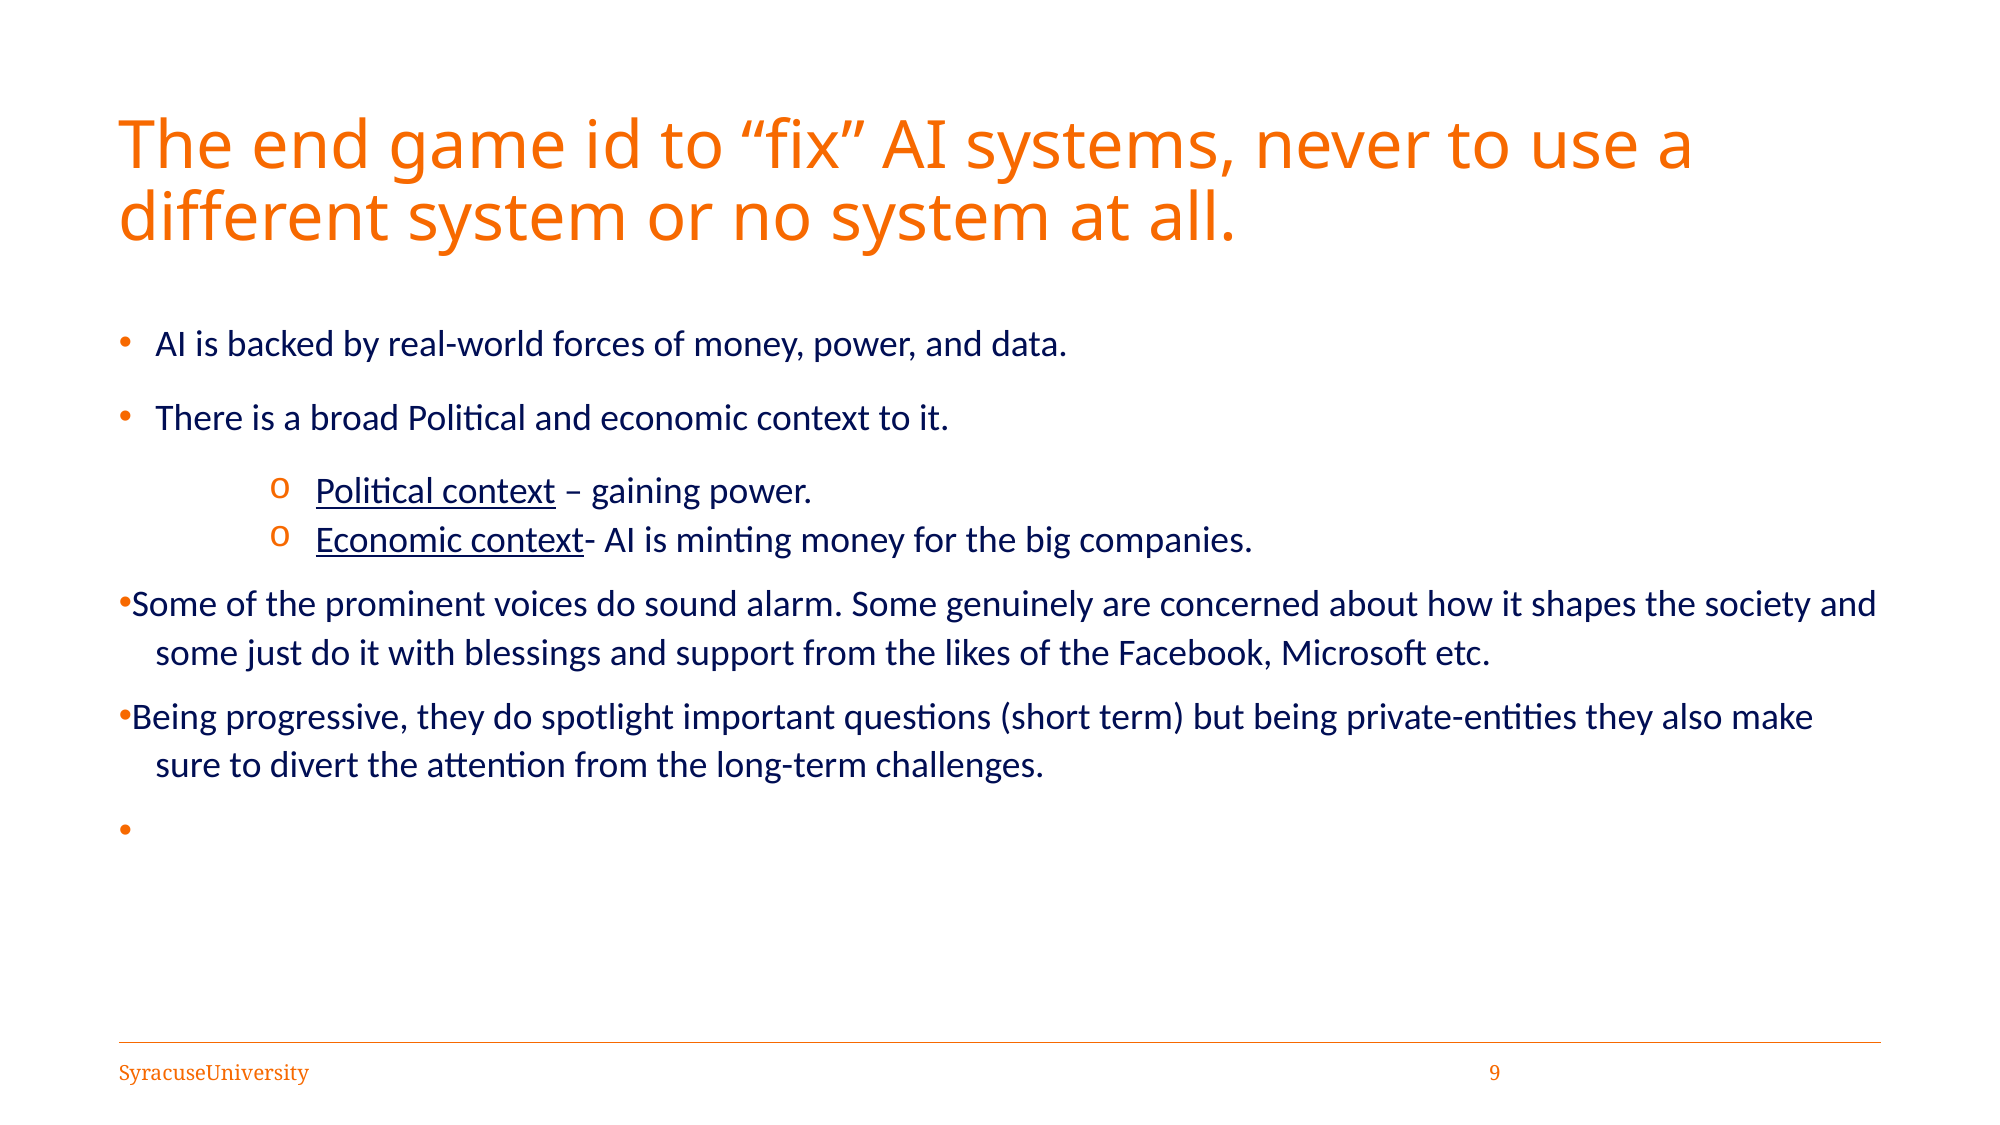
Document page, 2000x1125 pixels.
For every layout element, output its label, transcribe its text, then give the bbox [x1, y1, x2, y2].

list AI is backed by real-world forces of money, power, and data. There is a broad Political and economic context to it. Political context – gaining power. Economic context- AI is minting money for the big companies. Some of the prominent voices do sound alarm. Some genuinely are concerned about how it shapes the society and some just do it with blessings and support from the likes of the Facebook, Microsoft etc. Being progressive, they do spotlight important questions (short term) but being private-entities they also make sure to divert the attention from the long-term challenges. [118, 314, 1882, 982]
title The end game id to “fix” AI systems, never to use a different system or no system at all. [118, 110, 1882, 173]
